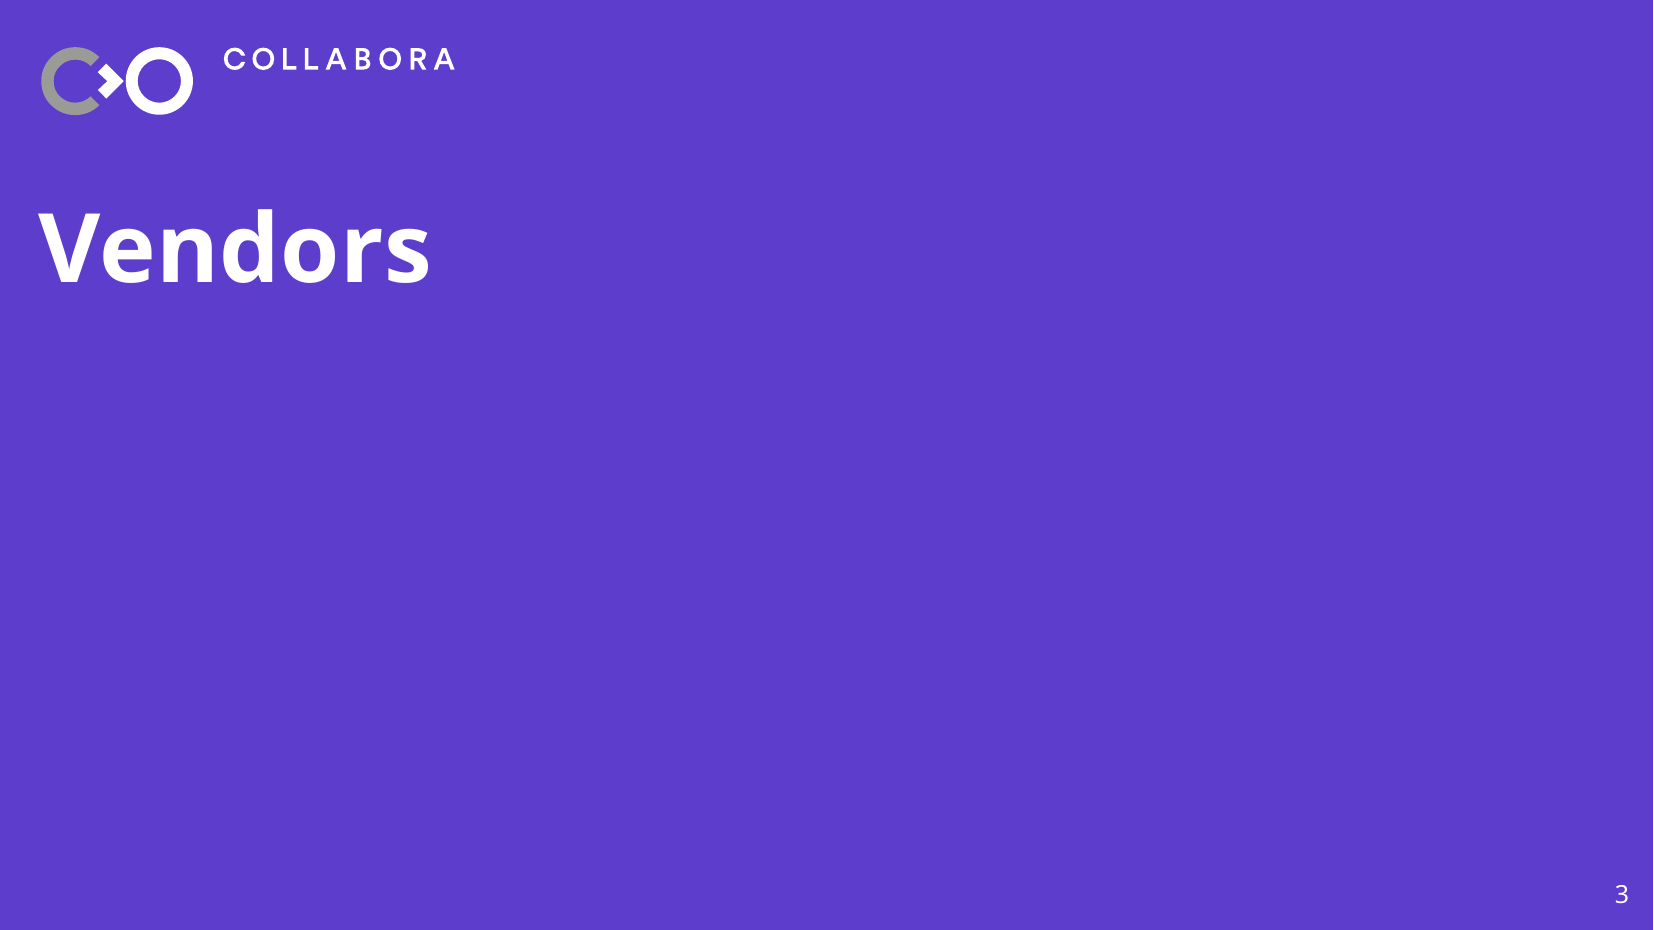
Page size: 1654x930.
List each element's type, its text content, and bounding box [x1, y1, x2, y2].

title Vendors [38, 186, 1614, 243]
